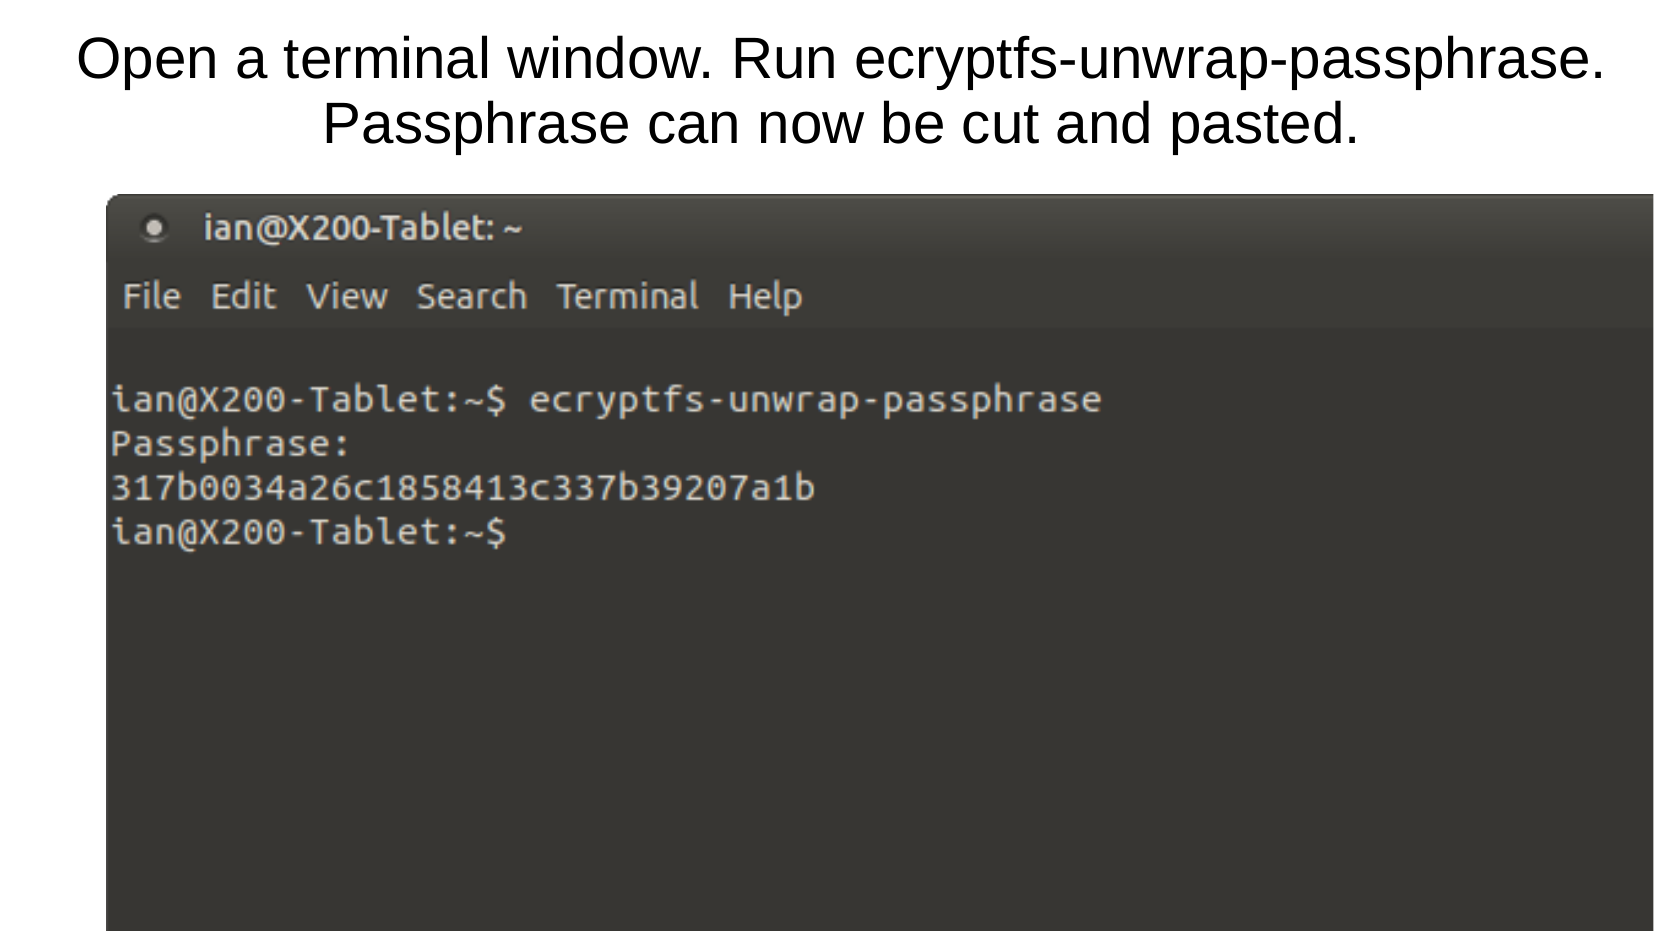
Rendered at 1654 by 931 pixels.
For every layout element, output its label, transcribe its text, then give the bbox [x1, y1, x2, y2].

picture [106, 194, 1654, 931]
title Open a terminal window. Run ecryptfs-unwrap-passphrase. Passphrase can now be cut and pasted. [30, 26, 1621, 157]
